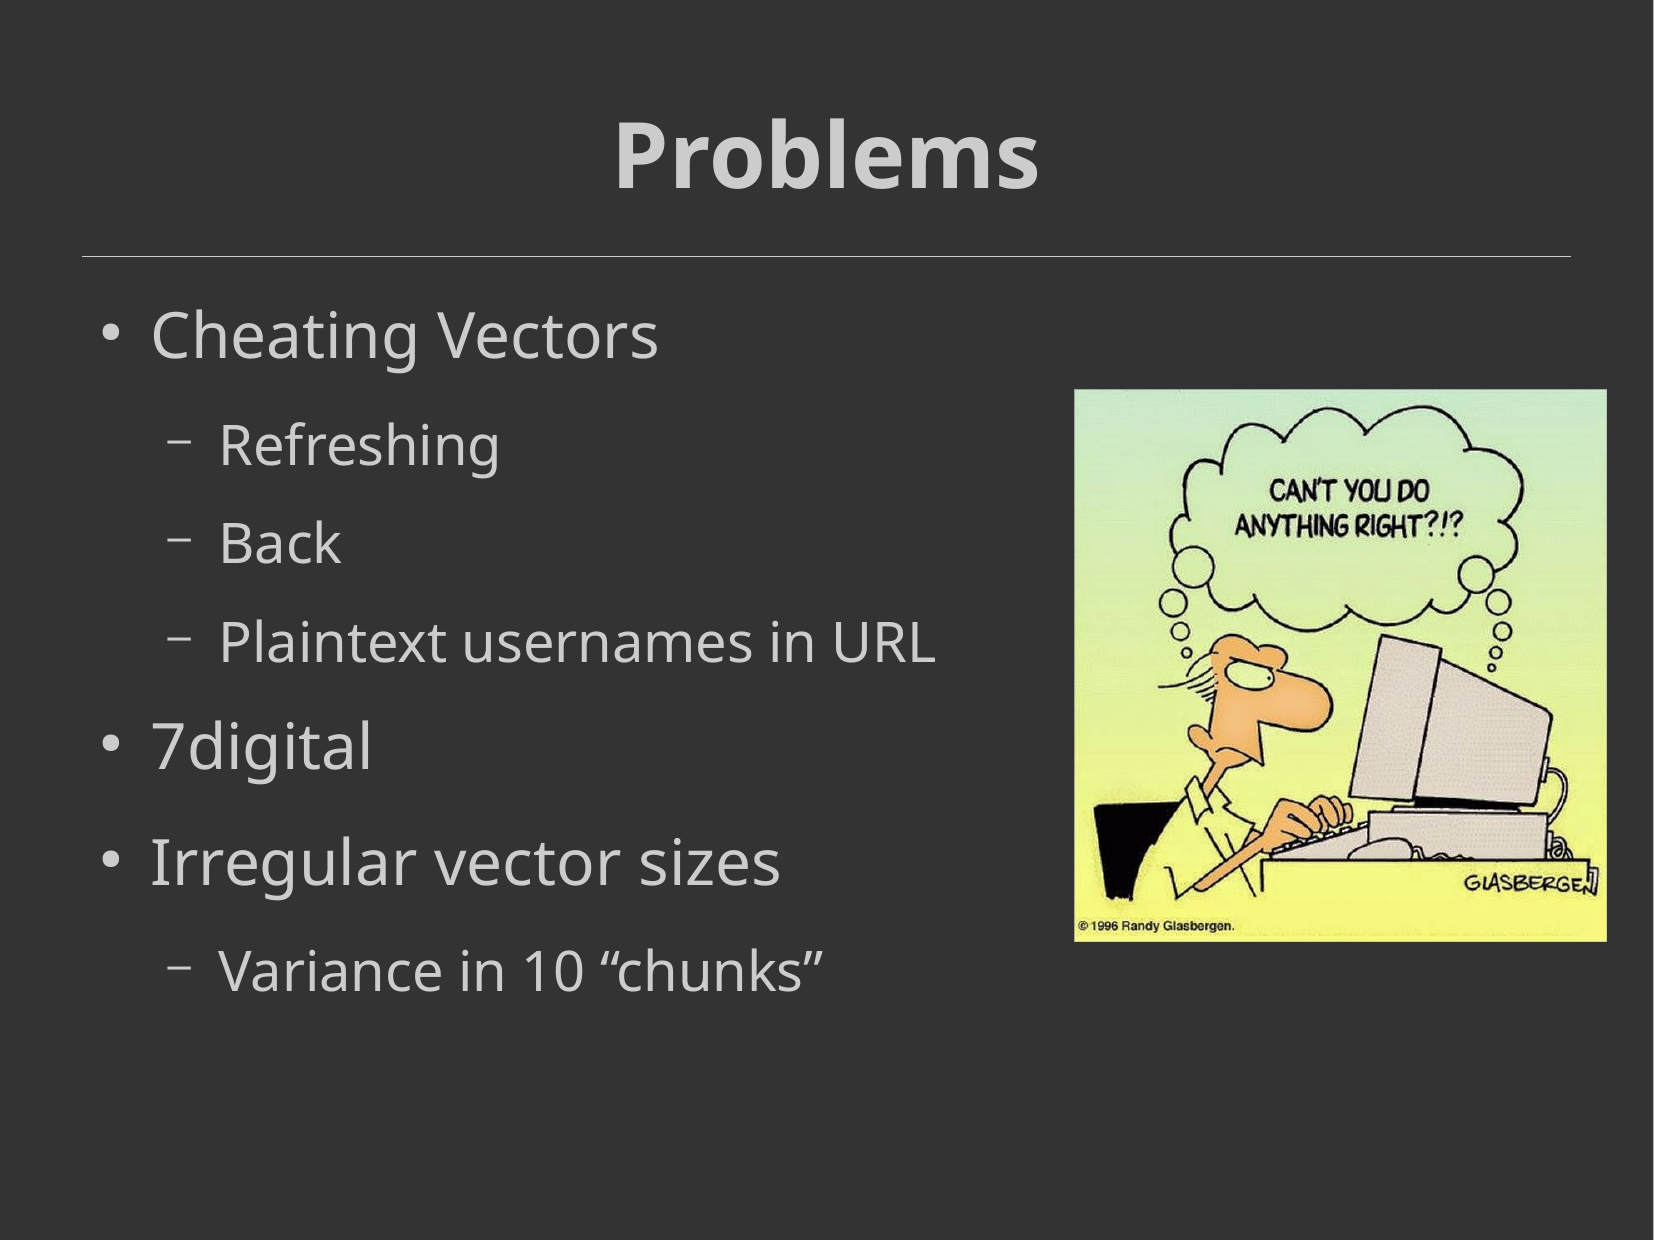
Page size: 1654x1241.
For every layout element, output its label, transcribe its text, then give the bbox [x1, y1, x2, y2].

list Cheating Vectors Refreshing Back Plaintext usernames in URL 7digital Irregular vector sizes Variance in 10 “chunks” [82, 290, 1571, 1010]
title Problems [82, 49, 1571, 257]
picture [1074, 389, 1607, 942]
